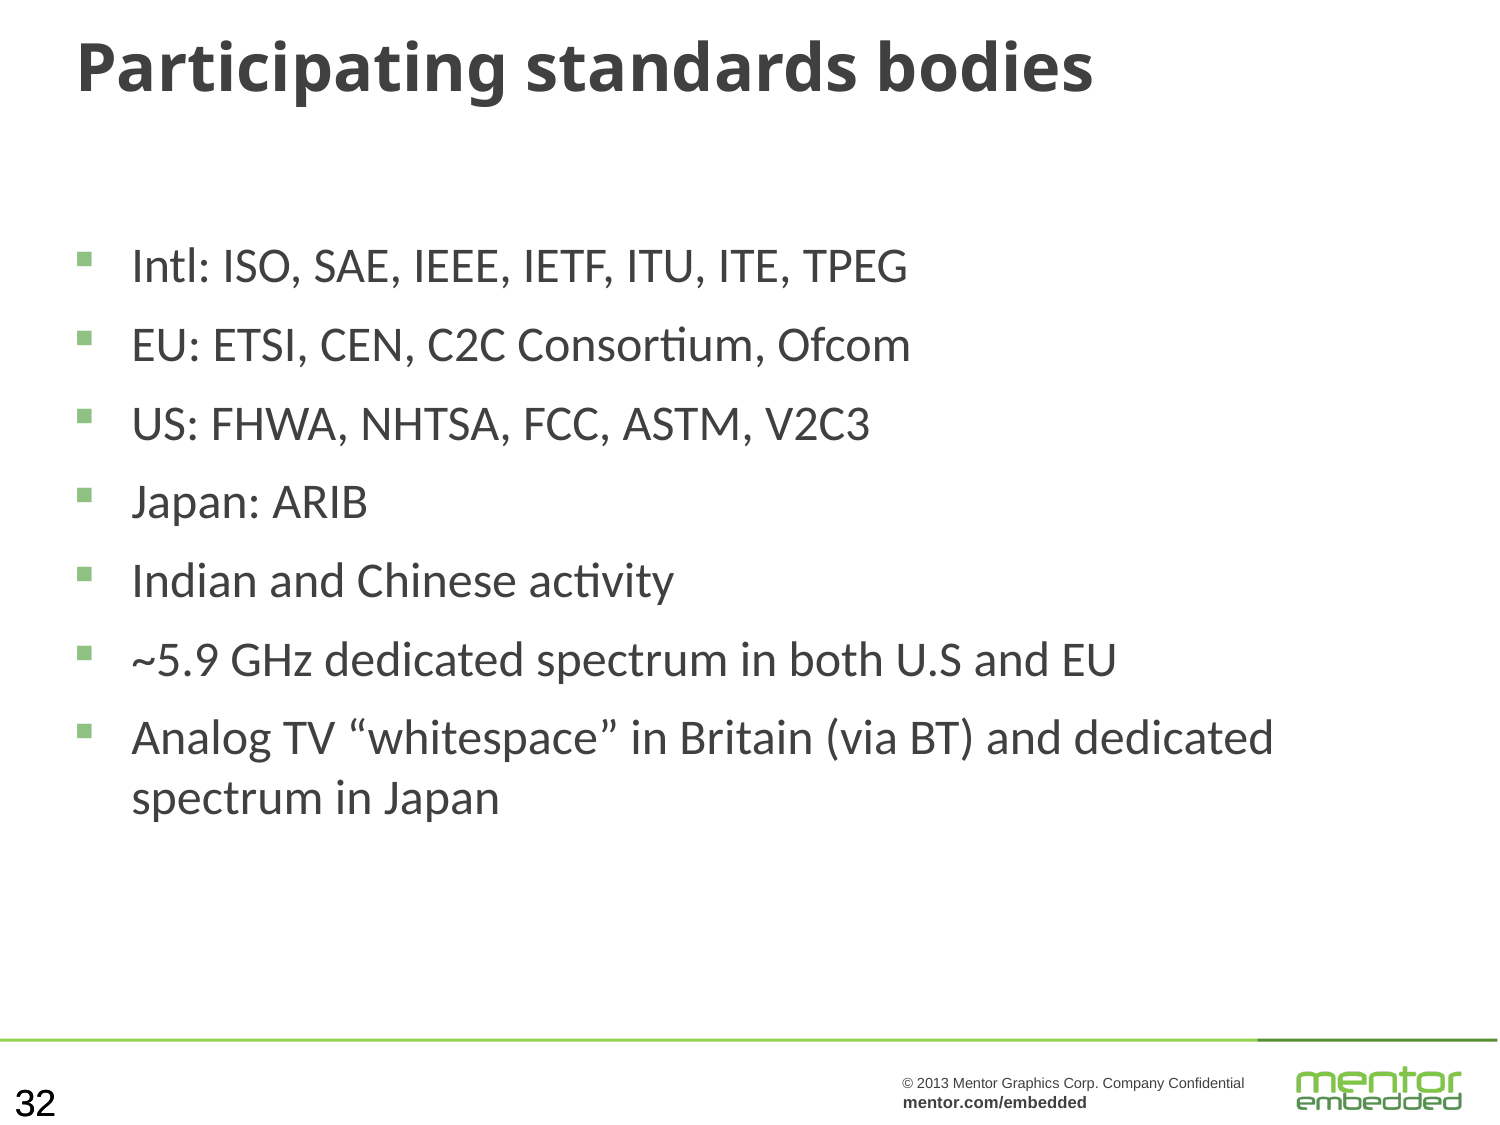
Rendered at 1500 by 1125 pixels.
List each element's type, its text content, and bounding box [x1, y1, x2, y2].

list Intl: ISO, SAE, IEEE, IETF, ITU, ITE, TPEG EU: ETSI, CEN, C2C Consortium, Ofcom US: FHWA, NHTSA, FCC, ASTM, V2C3 Japan: ARIB Indian and Chinese activity ~5.9 GHz dedicated spectrum in both U.S and EU Analog TV “whitespace” in Britain (via BT) and dedicated spectrum in Japan [0, 224, 1500, 1025]
picture [1292, 1062, 1464, 1114]
title Participating standards bodies [0, 0, 1500, 113]
